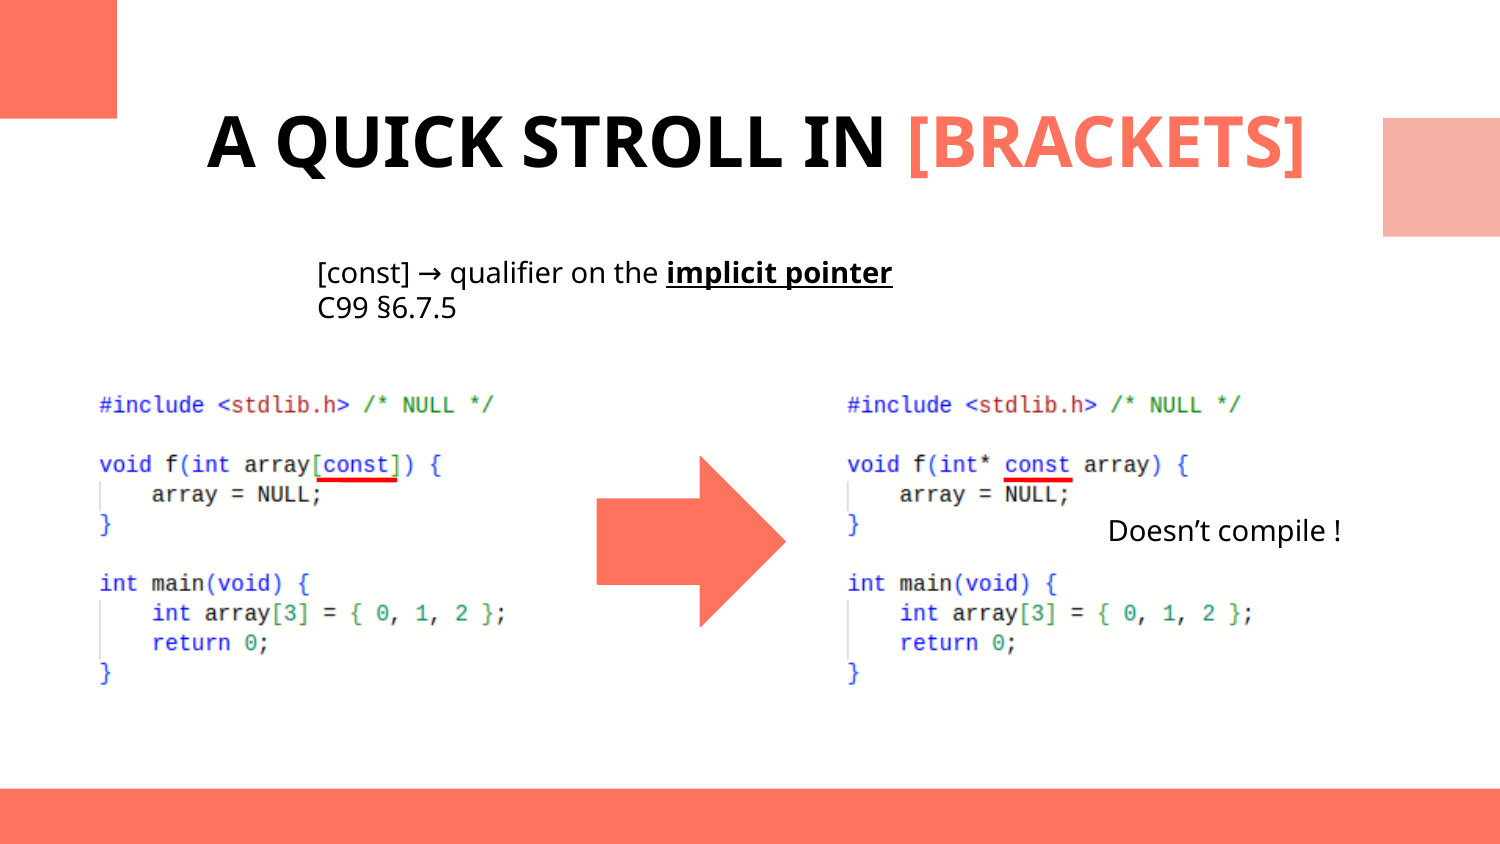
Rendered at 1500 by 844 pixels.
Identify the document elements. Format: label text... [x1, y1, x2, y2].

text_box [const] → qualifier on the implicit pointer C99 §6.7.5 [302, 239, 1081, 332]
picture [90, 394, 545, 688]
text_box [597, 456, 786, 627]
text_box Doesn’t compile ! [1092, 497, 1418, 553]
picture [838, 394, 1292, 688]
title A QUICK STROLL IN [BRACKETS] [105, 102, 1410, 177]
